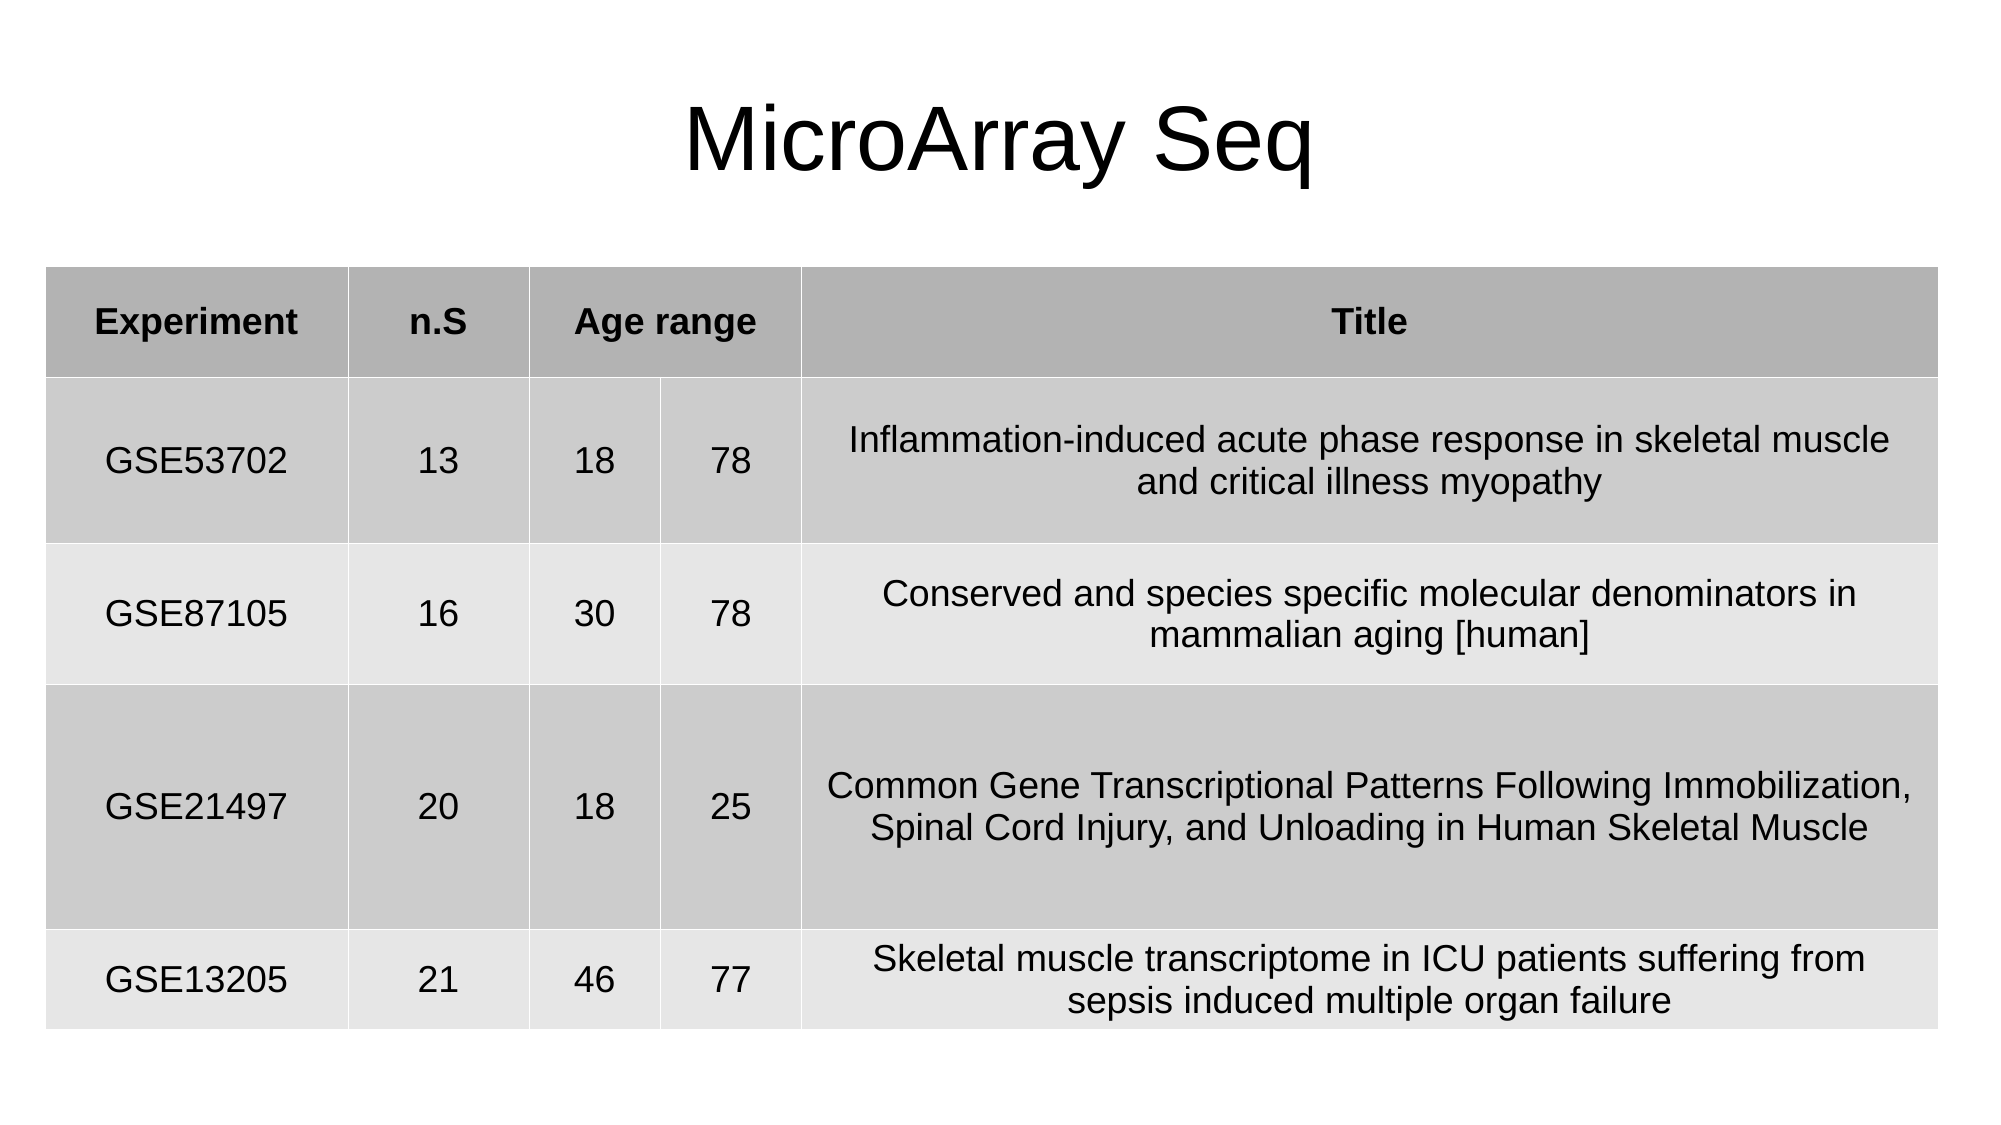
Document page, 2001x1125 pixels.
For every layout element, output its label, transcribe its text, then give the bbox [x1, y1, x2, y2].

table_cell 77 [661, 930, 801, 1029]
table_cell GSE53702 [46, 378, 348, 543]
table_cell 46 [530, 930, 660, 1029]
table_cell 16 [349, 544, 529, 684]
table_cell Conserved and species specific molecular denominators in mammalian aging [human] [802, 544, 1938, 684]
table_cell 18 [530, 378, 660, 543]
table_header n.S [349, 267, 529, 377]
table_cell Common Gene Transcriptional Patterns Following Immobilization, Spinal Cord Injury, and Unloading in Human Skeletal Muscle [802, 685, 1938, 929]
table_header Experiment [46, 267, 348, 377]
title MicroArray Seq [99, 44, 1901, 233]
table_cell 30 [530, 544, 660, 684]
table_cell 18 [530, 685, 660, 929]
table_cell GSE87105 [46, 544, 348, 684]
table_header Title [802, 267, 1938, 377]
table_header Age range [530, 267, 801, 377]
table_cell 13 [349, 378, 529, 543]
table_cell 78 [661, 378, 801, 543]
table_cell 20 [349, 685, 529, 929]
table_cell 21 [349, 930, 529, 1029]
table_cell Inflammation-induced acute phase response in skeletal muscle and critical illness myopathy [802, 378, 1938, 543]
table_cell Skeletal muscle transcriptome in ICU patients suffering from sepsis induced multiple organ failure [802, 930, 1938, 1029]
table_cell GSE21497 [46, 685, 348, 929]
table_cell 78 [661, 544, 801, 684]
table_cell GSE13205 [46, 930, 348, 1029]
table_cell 25 [661, 685, 801, 929]
